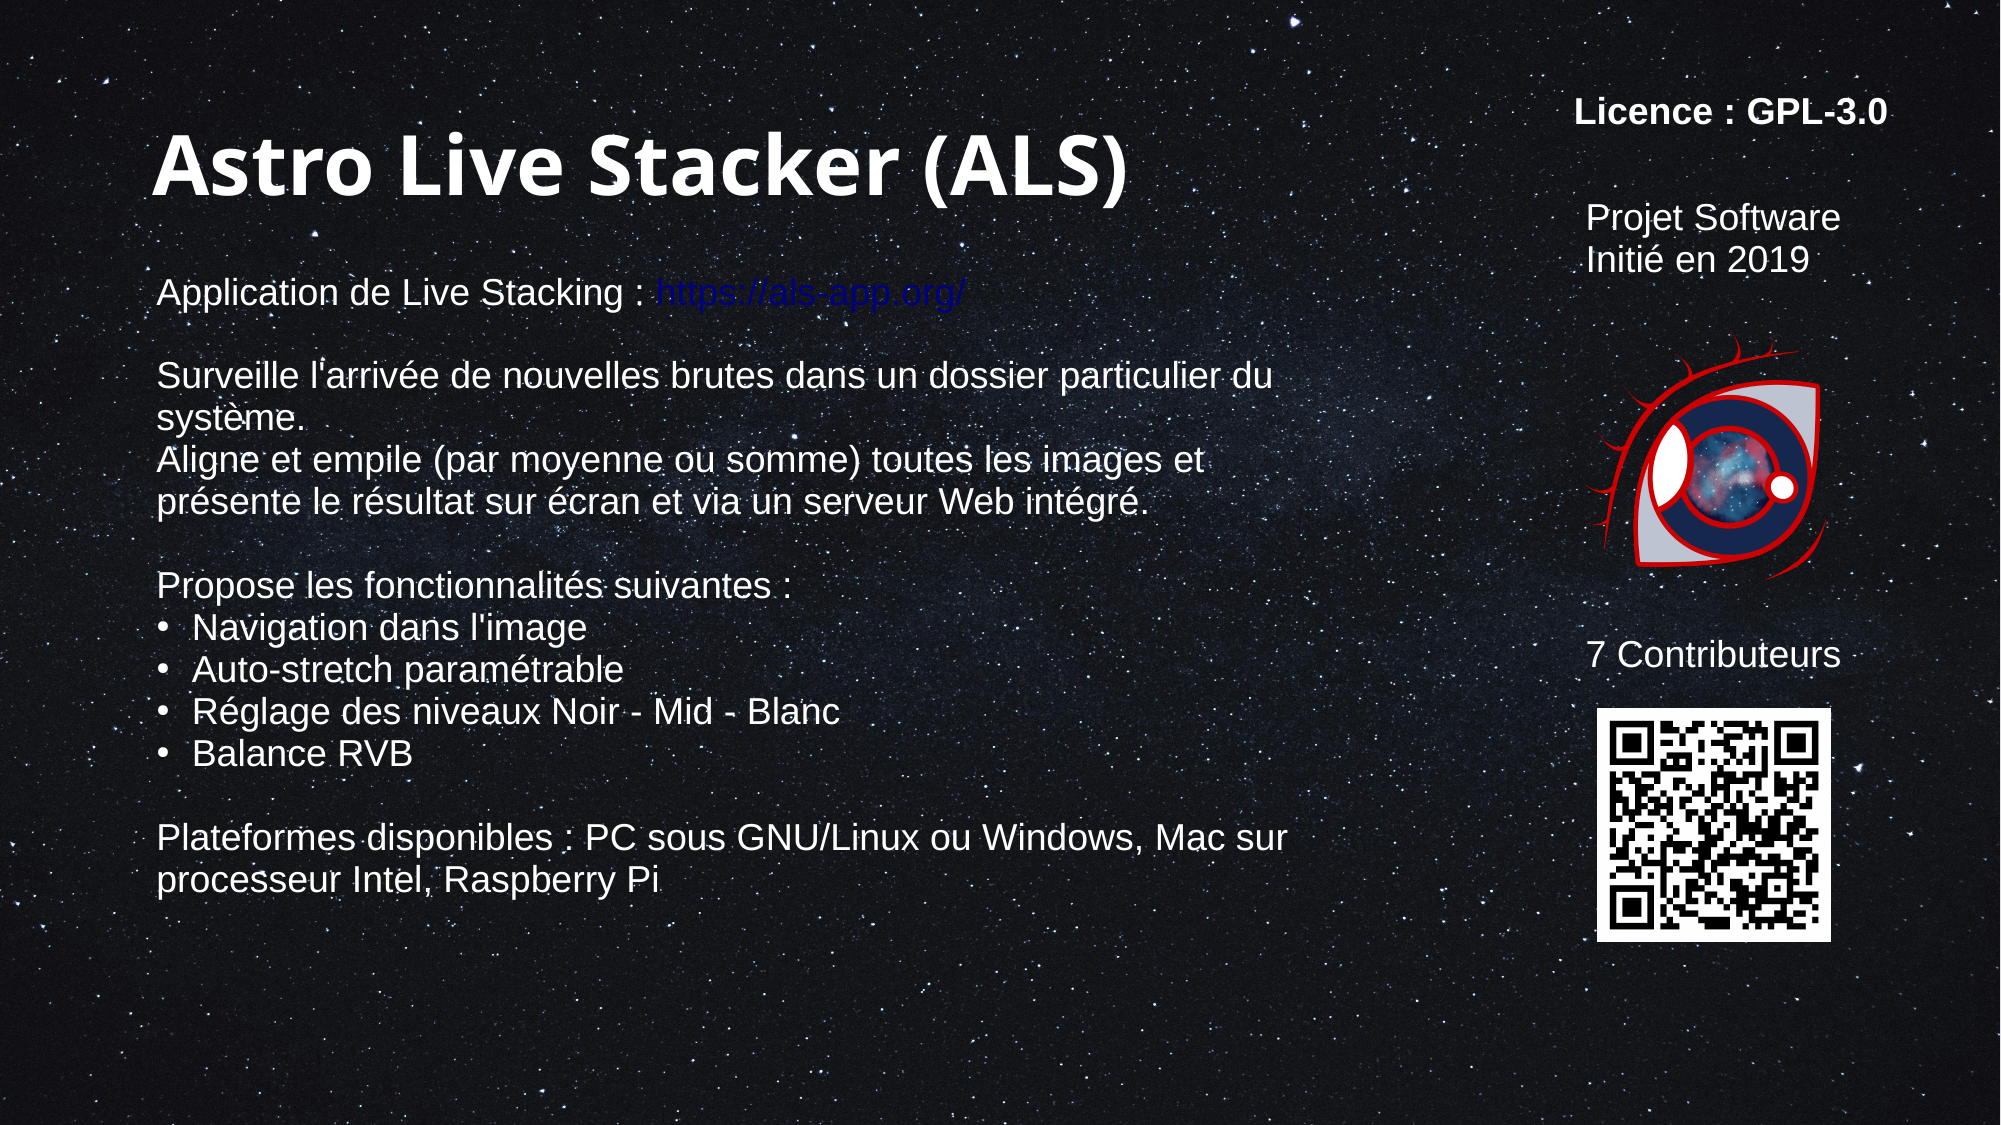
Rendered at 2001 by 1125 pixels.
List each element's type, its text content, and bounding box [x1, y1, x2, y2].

text_box Projet Software Initié en 2019 [1570, 188, 1890, 319]
text_box 7 Contributeurs [1570, 625, 1914, 697]
title Astro Live Stacker (ALS) [137, 59, 1359, 278]
text_box Application de Live Stacking : https://als-app.org/ Surveille l'arrivée de nouvelles brutes dans un dossier particulier du système. Aligne et empile (par moyenne ou somme) toutes les images et présente le résultat sur écran et via un serveur Web intégré. Propose les fonctionnalités suivantes : Navigation dans l'image Auto-stretch paramétrable Réglage des niveaux Noir - Mid - Blanc Balance RVB Plateformes disponibles : PC sous GNU/Linux ou Windows, Mac sur processeur Intel, Raspberry Pi [141, 263, 1335, 951]
picture [0, 0, 2001, 1125]
text_box Licence : GPL-3.0 [1559, 82, 1914, 142]
